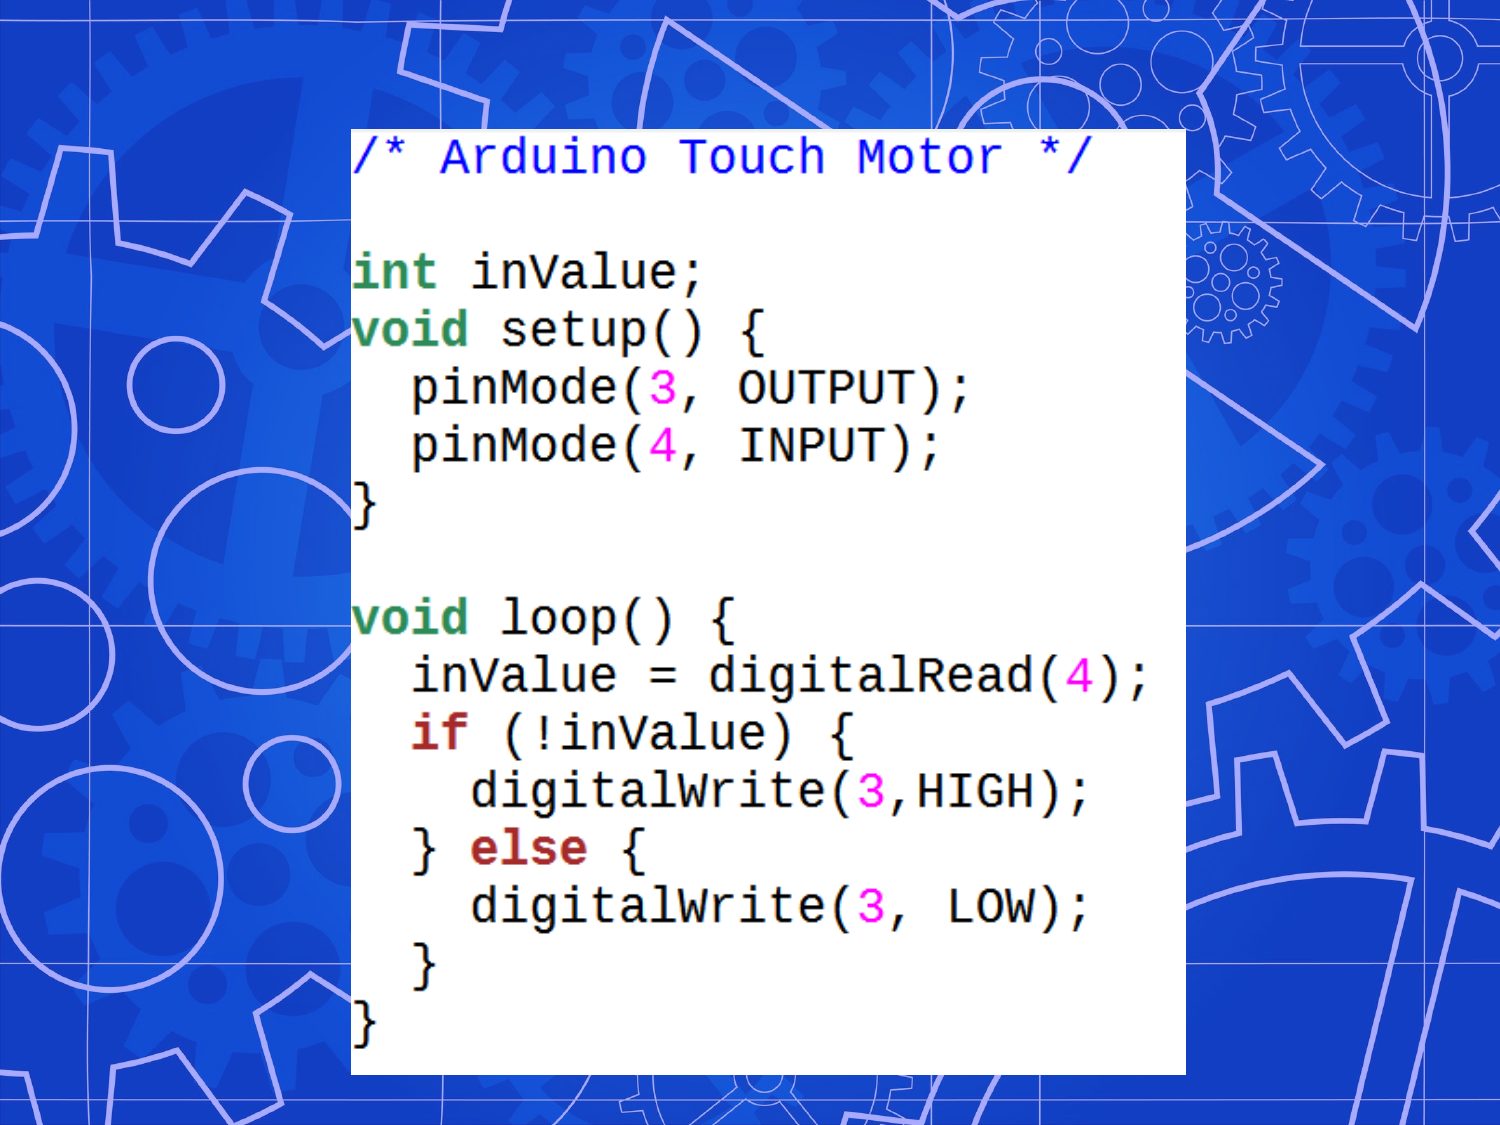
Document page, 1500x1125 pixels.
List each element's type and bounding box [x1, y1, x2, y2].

picture [351, 129, 1186, 1075]
